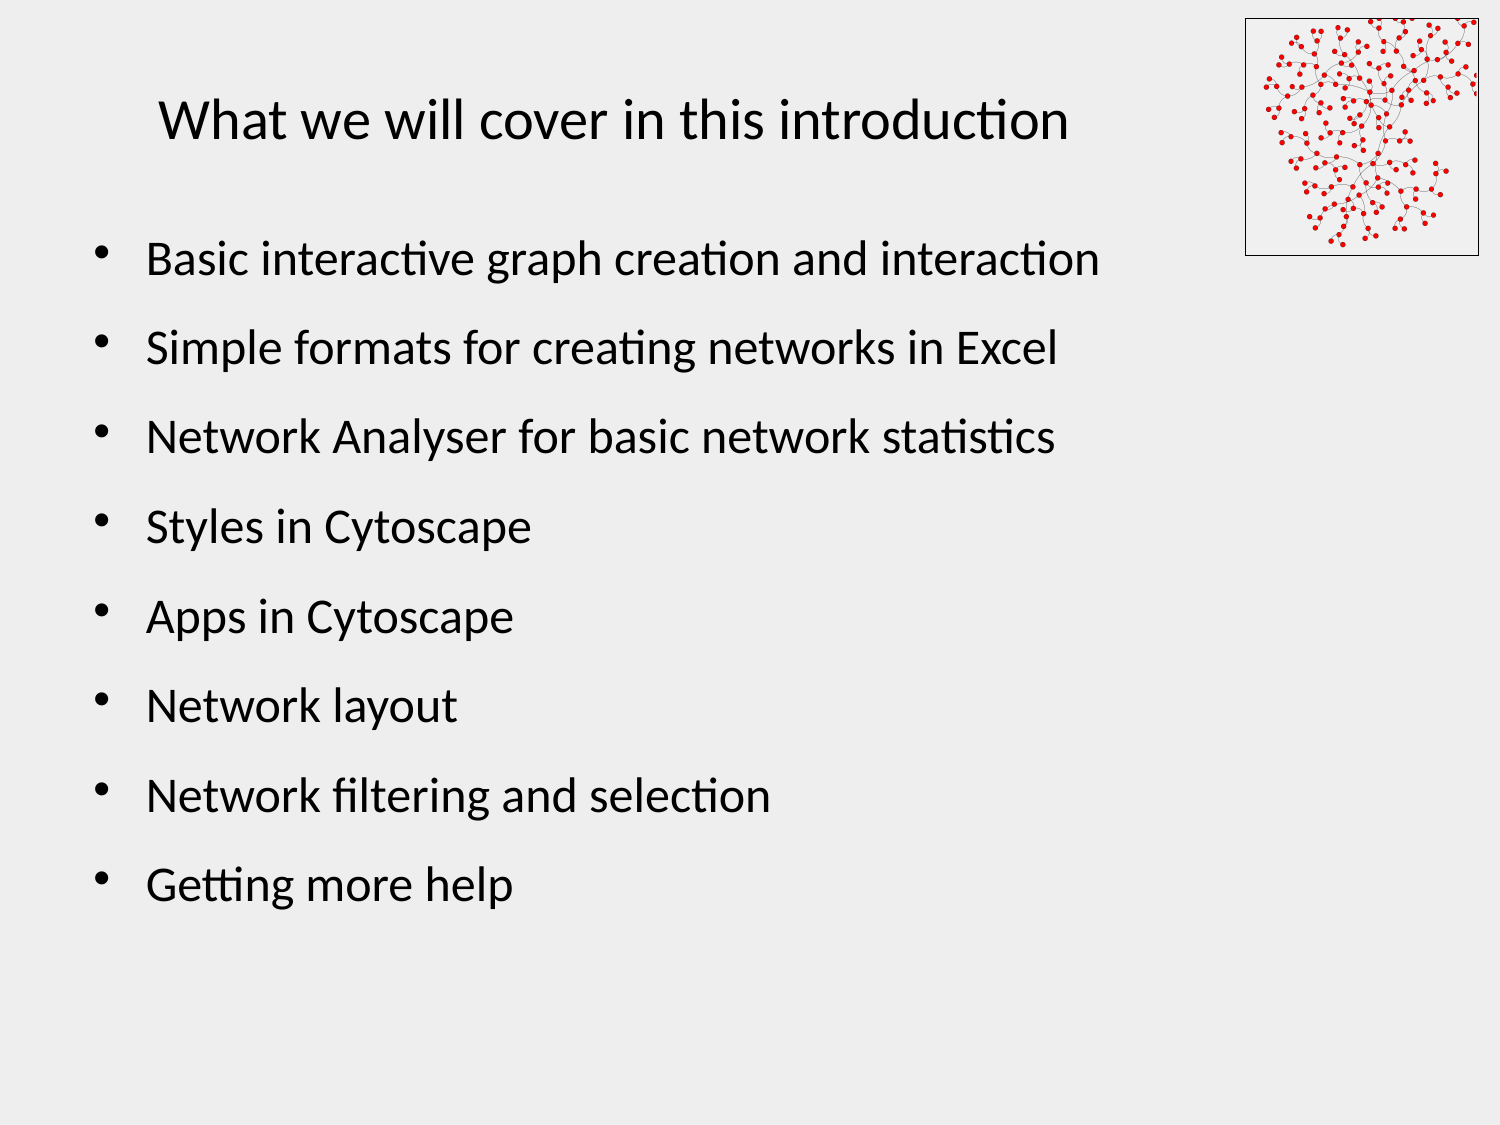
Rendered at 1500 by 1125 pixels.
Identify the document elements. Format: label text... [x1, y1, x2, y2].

text_box What we will cover in this introduction [0, 80, 1290, 151]
picture [1246, 19, 1478, 255]
text_box Basic interactive graph creation and interaction Simple formats for creating networks in Excel Network Analyser for basic network statistics Styles in Cytoscape Apps in Cytoscape Network layout Network filtering and selection Getting more help [74, 224, 1470, 1035]
